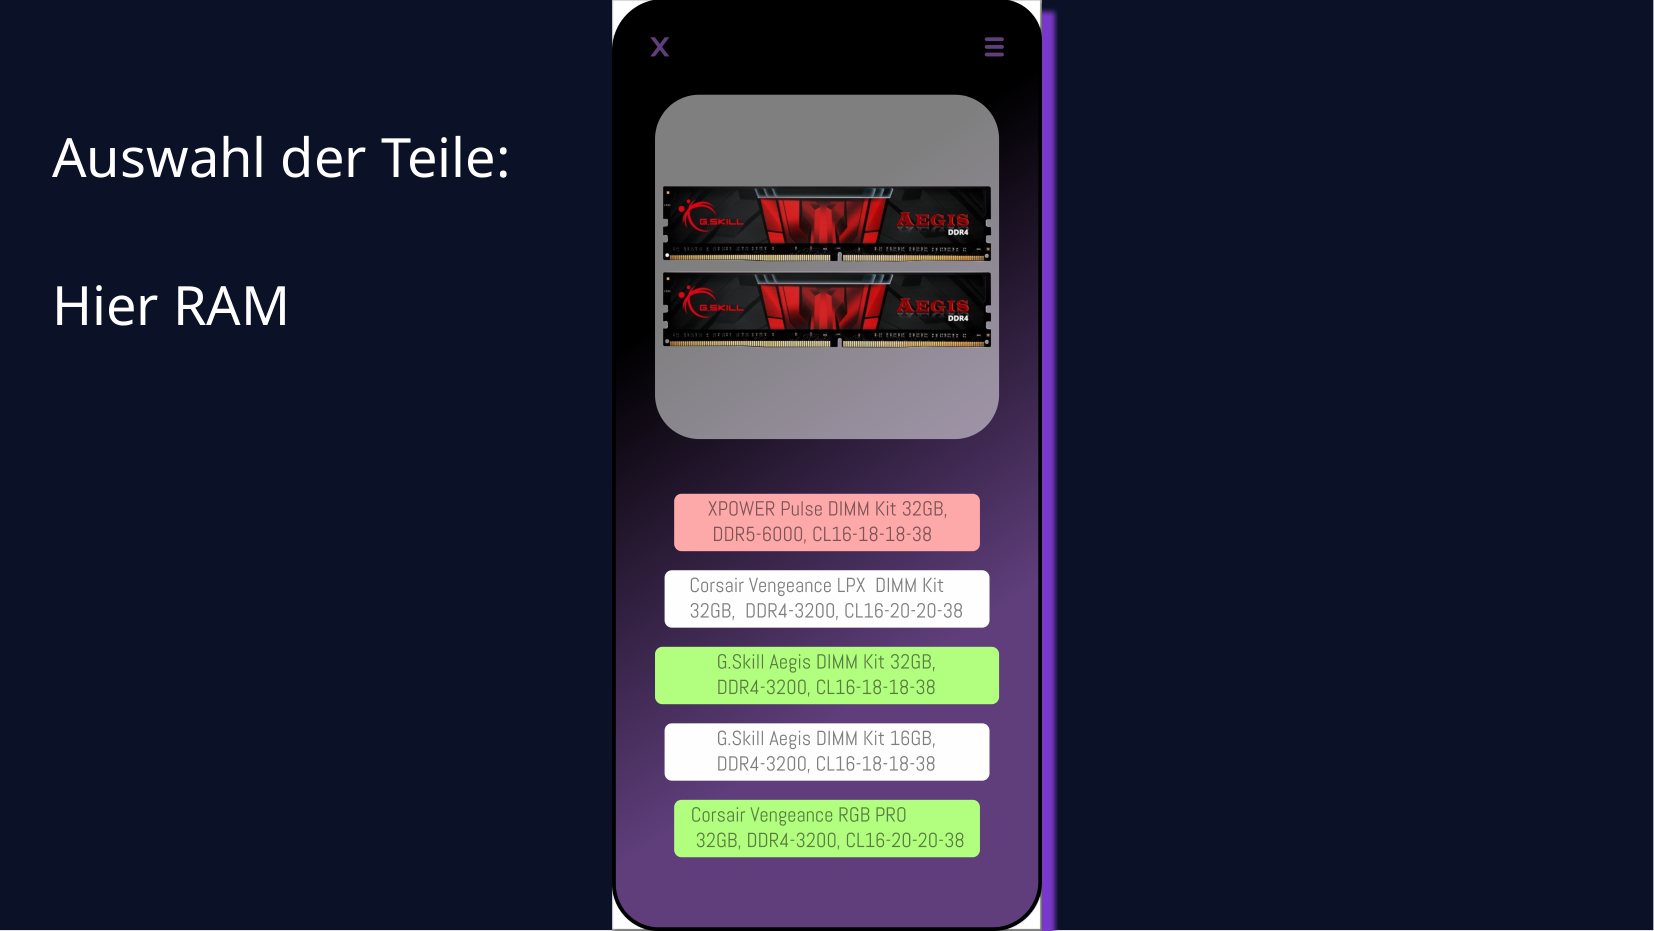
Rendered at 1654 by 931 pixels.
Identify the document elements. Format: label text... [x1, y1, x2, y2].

text_box Auswahl der Teile: Hier RAM [37, 112, 527, 350]
picture [612, 0, 1042, 931]
